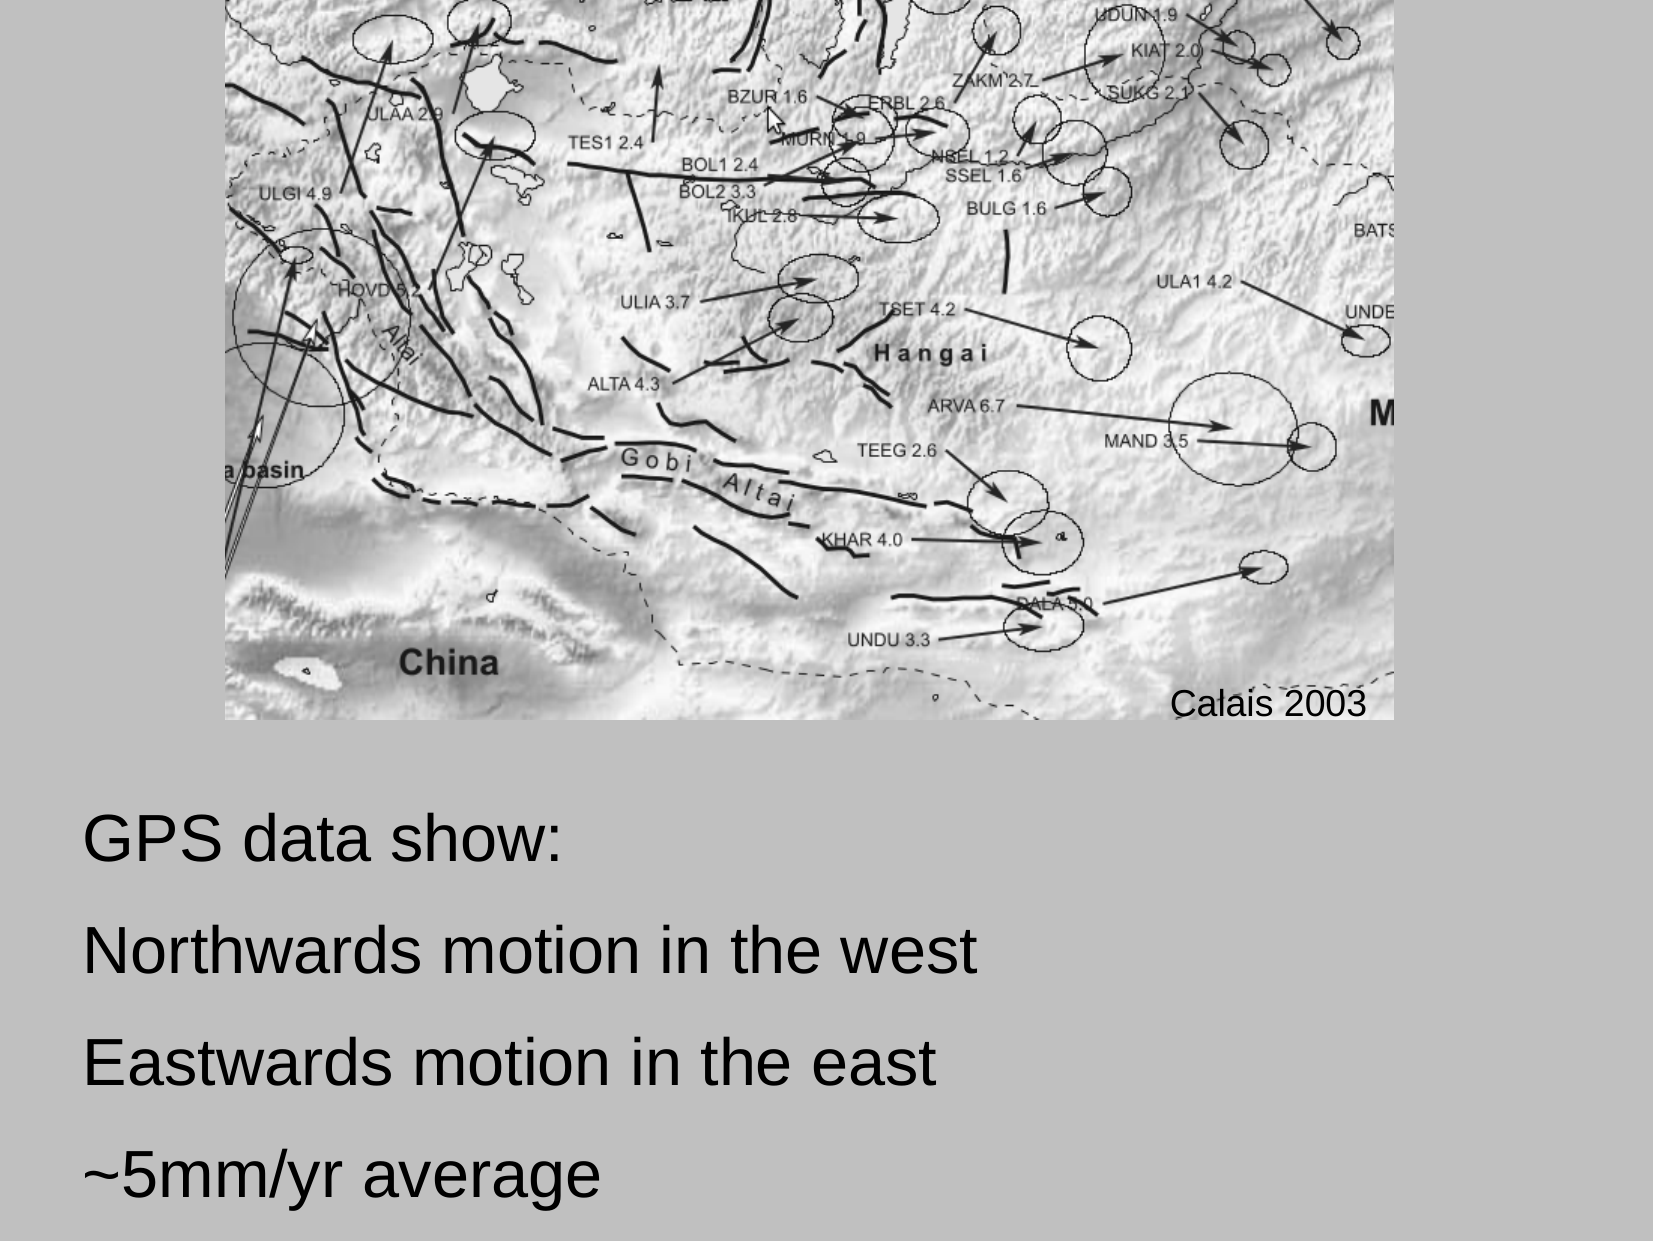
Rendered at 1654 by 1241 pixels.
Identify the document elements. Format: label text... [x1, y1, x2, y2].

text_box Calais 2003 [1155, 675, 1441, 732]
subtitle GPS data show: Northwards motion in the west Eastwards motion in the east ~5mm/yr average [82, 735, 1571, 1241]
picture [225, 0, 1394, 721]
